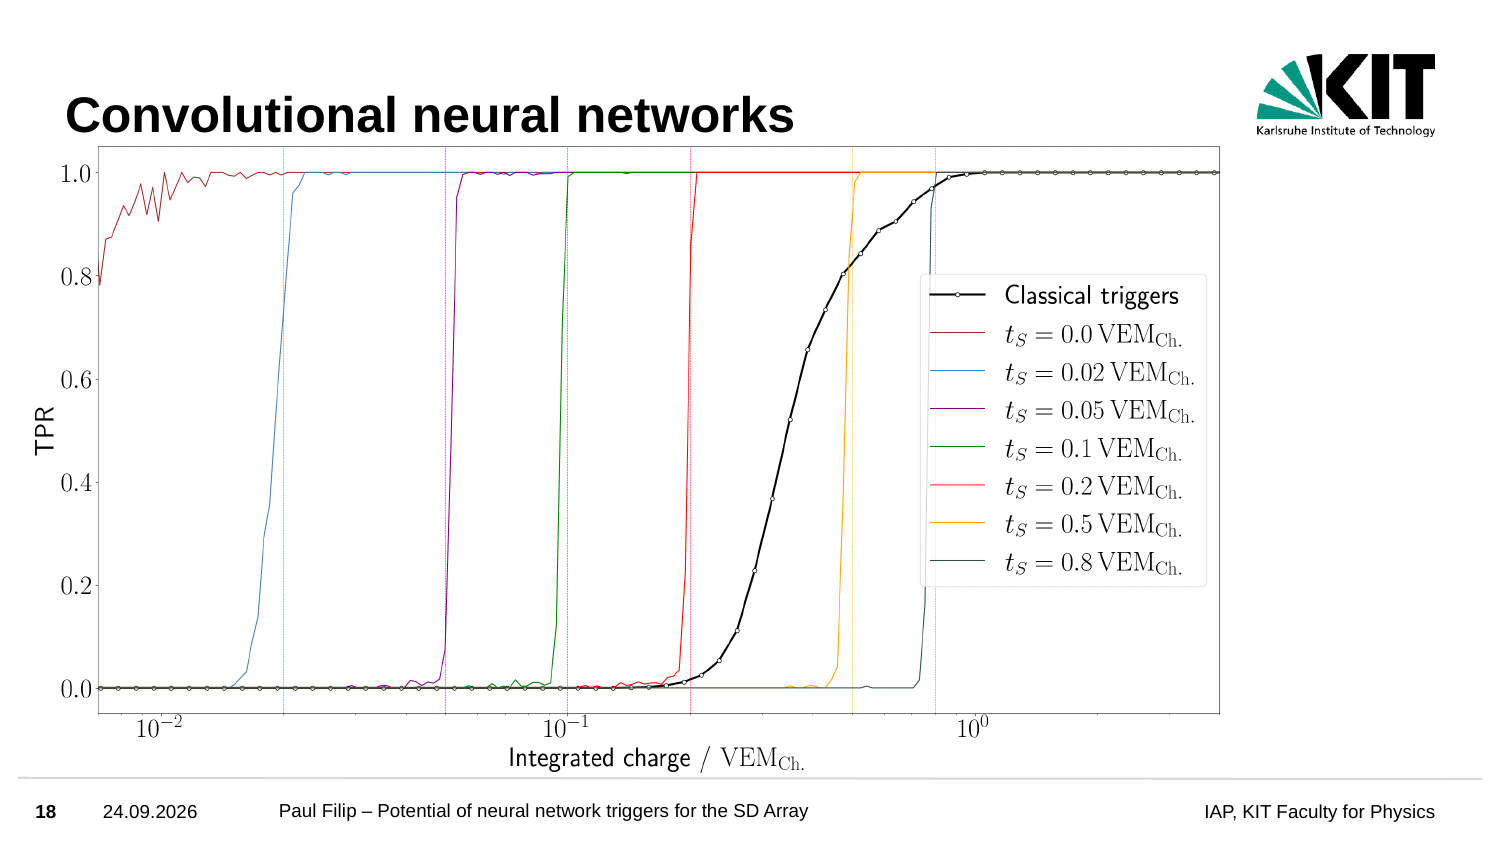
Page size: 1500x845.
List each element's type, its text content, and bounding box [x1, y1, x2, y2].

picture [1257, 54, 1435, 137]
title Convolutional neural networks [64, 48, 1192, 142]
picture [30, 142, 1224, 777]
